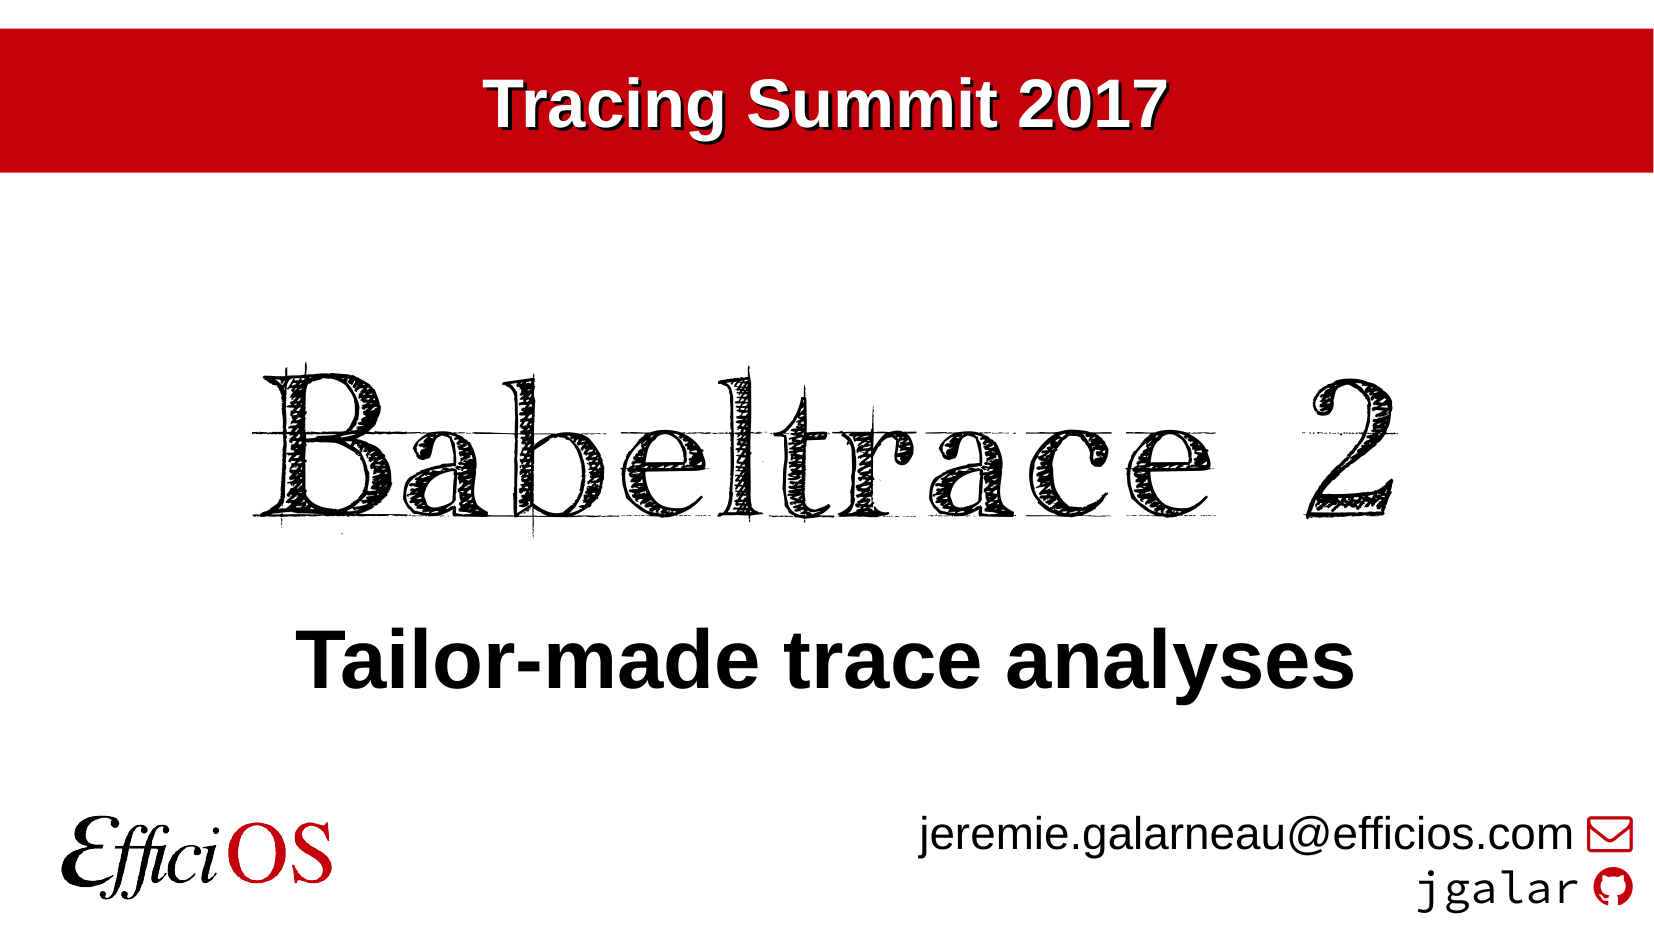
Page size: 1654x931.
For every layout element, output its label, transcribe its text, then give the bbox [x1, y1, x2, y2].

picture [50, 811, 346, 905]
text_box Babeltrace 2 [238, 369, 1421, 559]
text_box jeremie.galarneau@efficios.com  jgalar  [525, 800, 1648, 931]
subtitle Tailor-made trace analyses [118, 566, 1536, 753]
title Tracing Summit 2017 [118, 26, 1536, 181]
